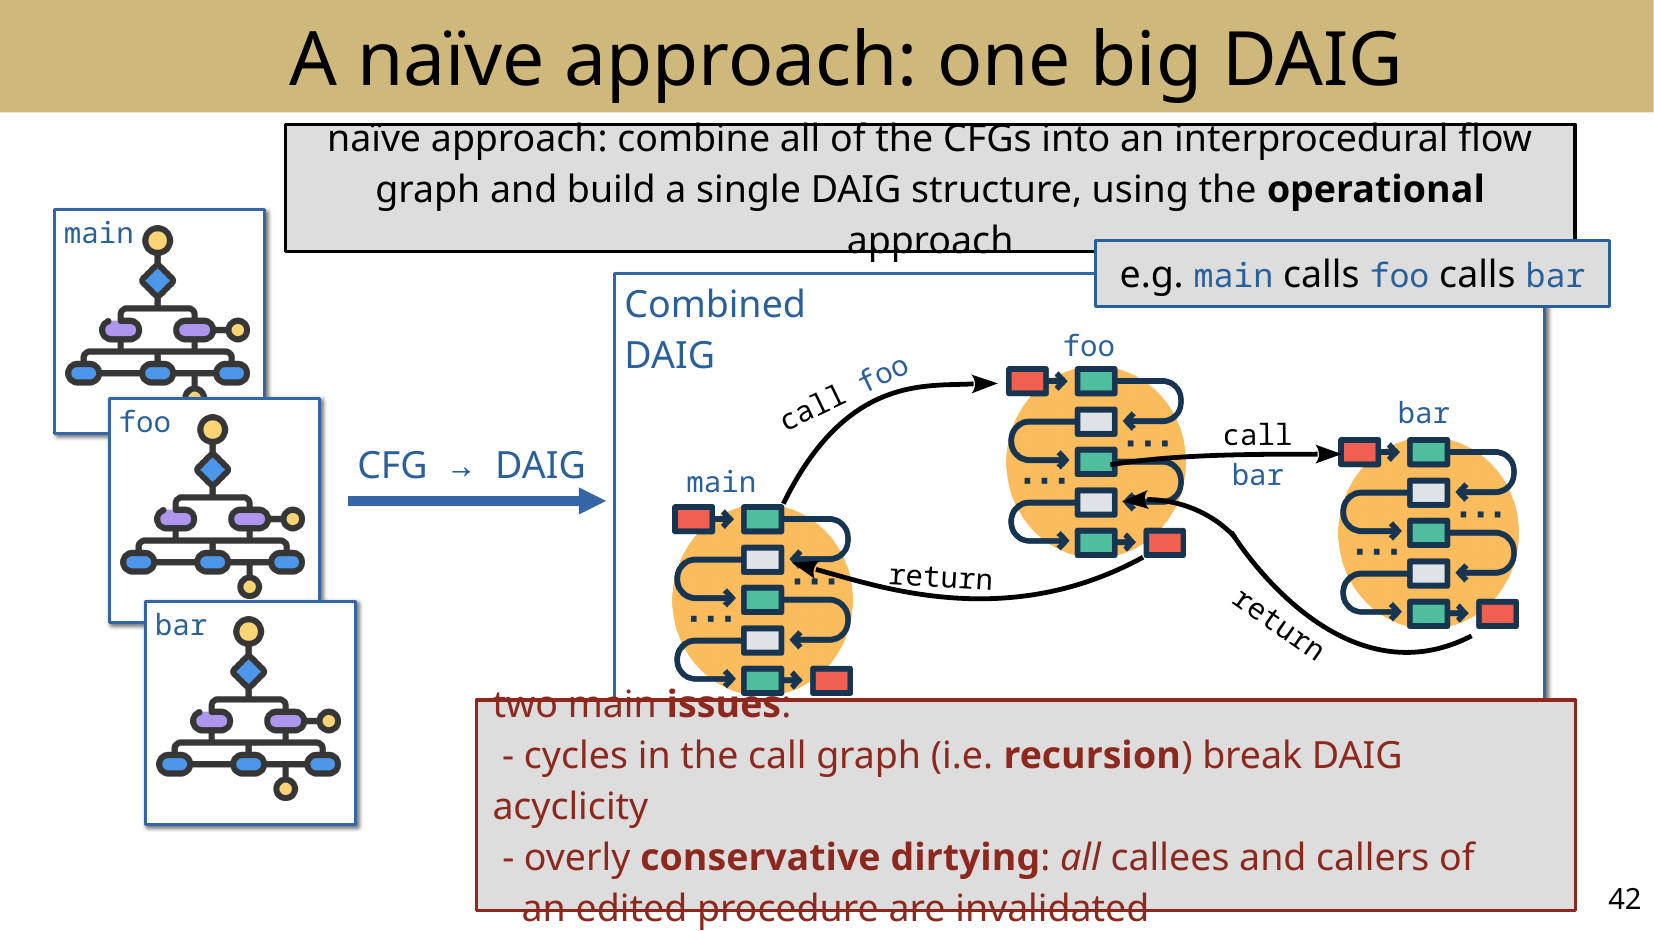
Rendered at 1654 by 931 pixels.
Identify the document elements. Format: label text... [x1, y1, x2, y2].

text_box main [686, 461, 768, 501]
text_box foo [1062, 325, 1144, 364]
text_box Combined DAIG [624, 277, 897, 326]
text_box foo [118, 401, 172, 490]
text_box [54, 209, 356, 825]
picture [65, 225, 250, 410]
text_box call bar [1222, 413, 1317, 492]
text_box return [1223, 577, 1350, 685]
text_box e.g. main calls foo calls bar [1095, 240, 1610, 307]
picture [672, 504, 853, 696]
text_box return [887, 553, 1046, 607]
picture [120, 414, 305, 599]
text_box [754, 696, 769, 700]
text_box [775, 696, 785, 700]
title A naïve approach: one big DAIG [0, 0, 1654, 153]
text_box main [64, 212, 146, 251]
text_box [614, 273, 1545, 700]
text_box naïve approach: combine all of the CFGs into an interprocedural flow graph and build a single DAIG structure, using the operational approach [285, 124, 1576, 252]
text_box CFG → DAIG [357, 438, 601, 491]
text_box bar [154, 603, 208, 643]
picture [1006, 366, 1186, 558]
text_box [709, 696, 749, 700]
picture [156, 616, 341, 801]
text_box [691, 696, 703, 700]
text_box bar [1397, 392, 1479, 432]
text_box call foo [771, 336, 932, 444]
text_box two main issues: - cycles in the call graph (i.e. recursion) break DAIG acyclicity - overly conservative dirtying: all callees and callers of an edited procedure are invalidated [476, 700, 1576, 911]
picture [1338, 437, 1519, 629]
